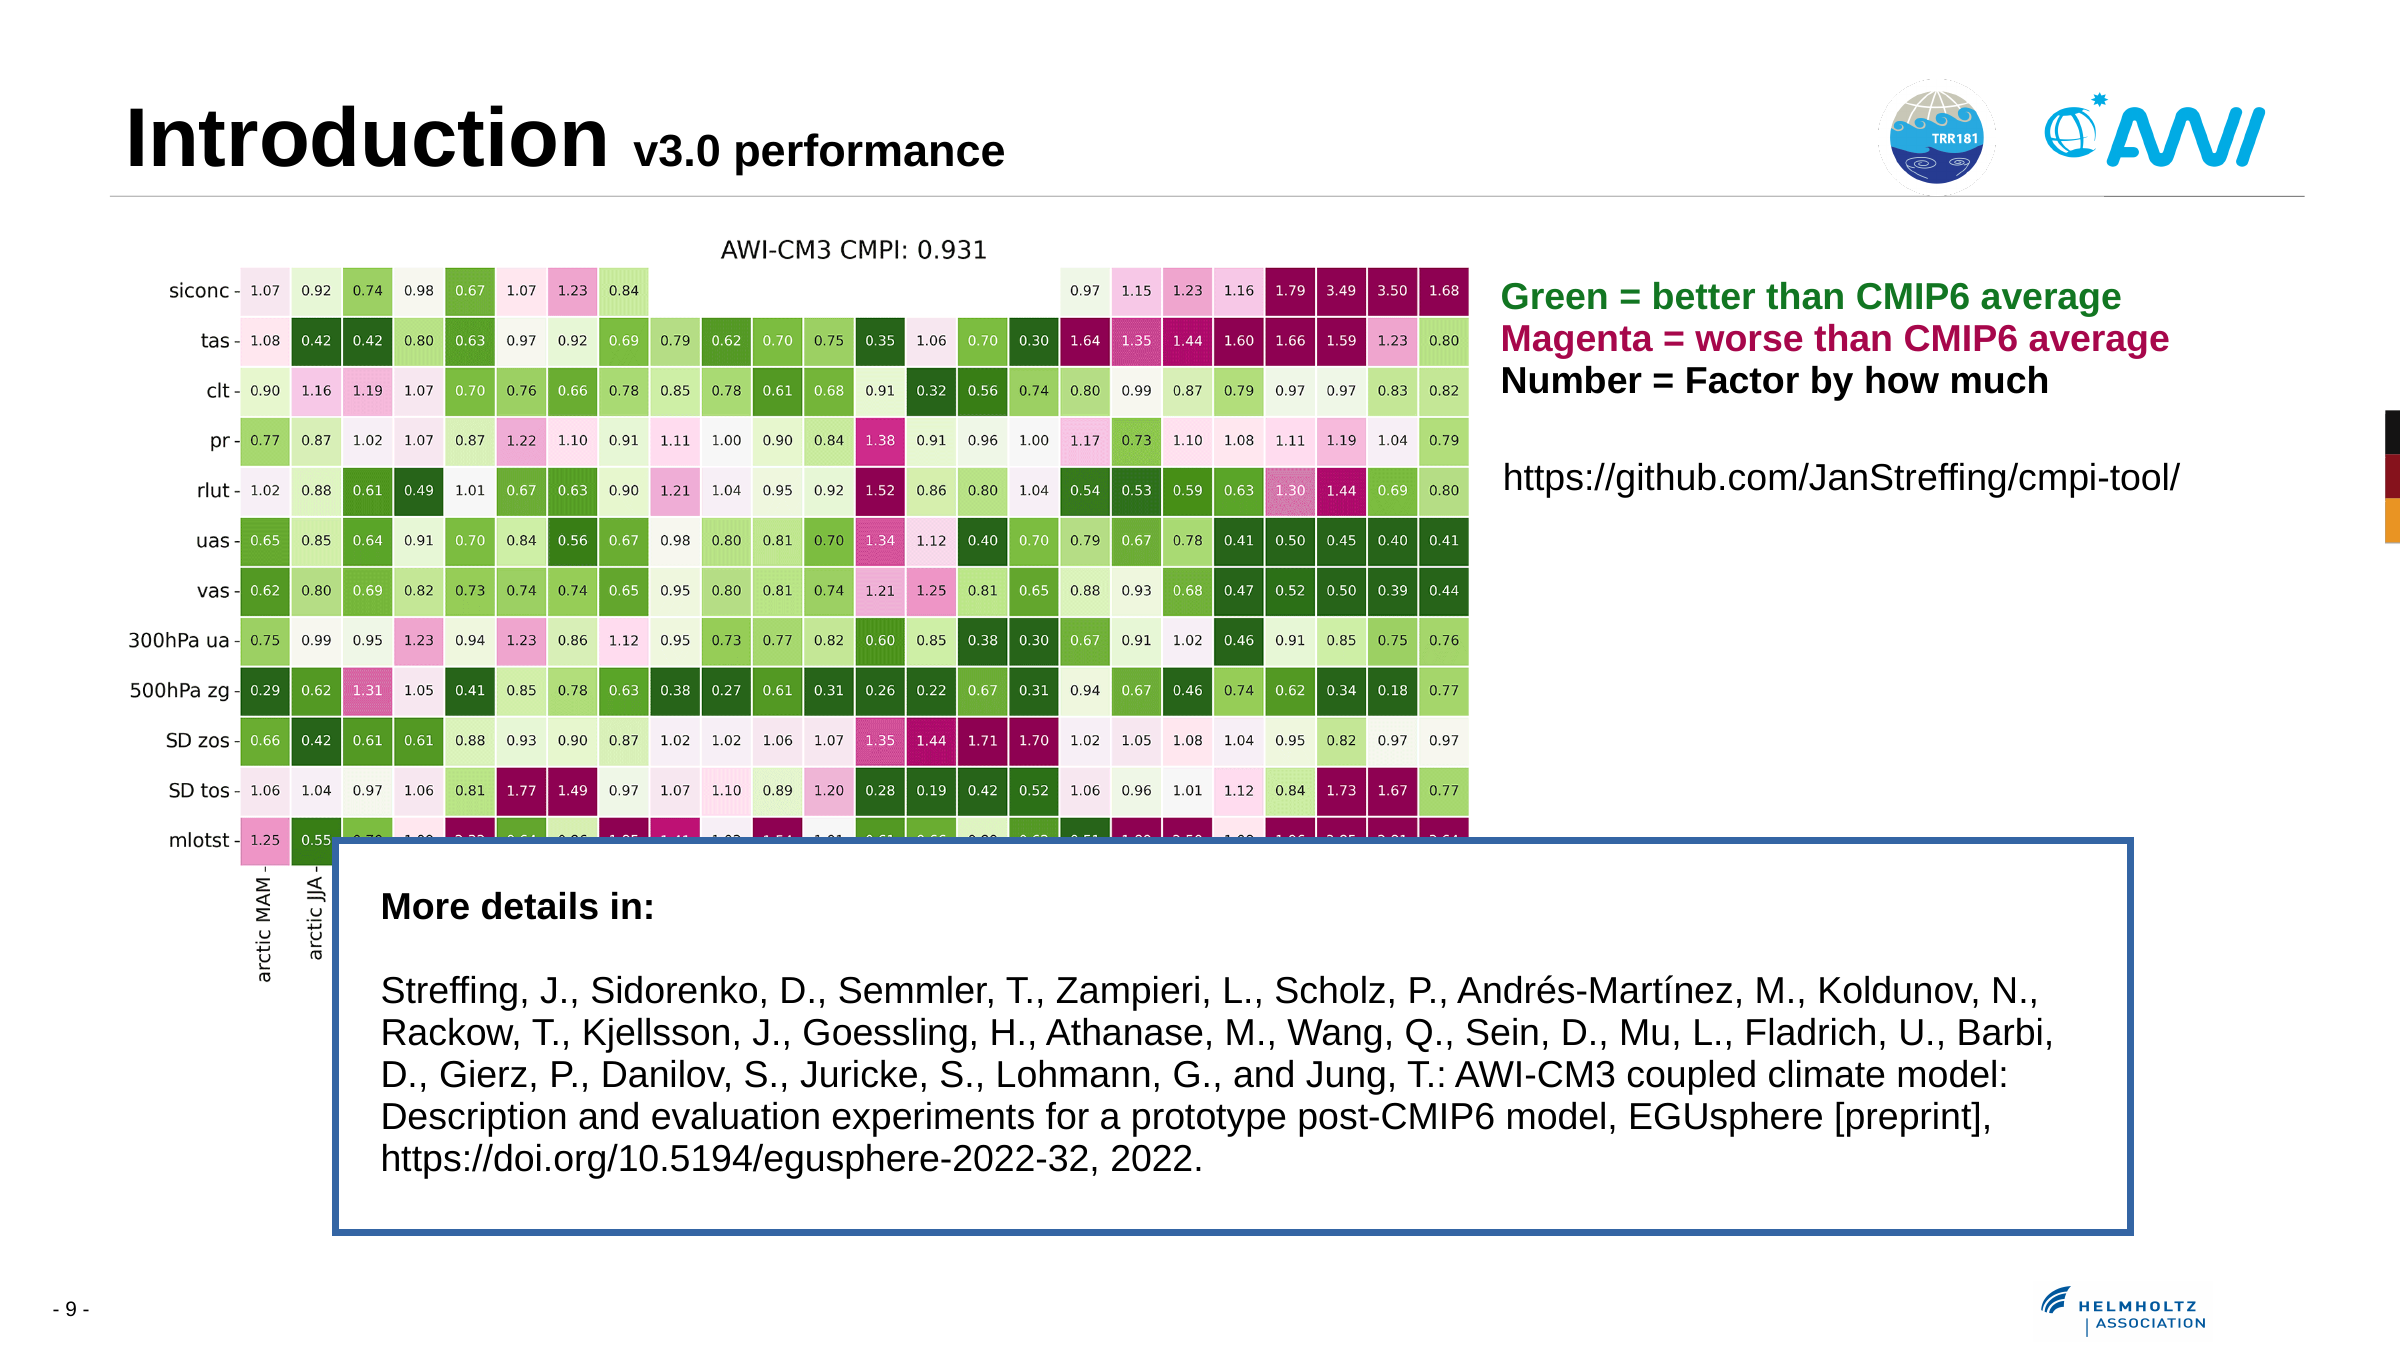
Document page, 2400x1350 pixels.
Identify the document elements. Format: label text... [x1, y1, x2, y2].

text_box Green = better than CMIP6 average Magenta = worse than CMIP6 average Number = Factor by how much [1485, 226, 2400, 497]
picture [2033, 1281, 2213, 1342]
text_box Introduction v3.0 performance [110, 75, 2297, 195]
picture [105, 228, 1480, 1030]
text_box https://github.com/JanStreffing/cmpi-tool/ [1488, 448, 2221, 548]
table_header More details in: Streffing, J., Sidorenko, D., Semmler, T., Zampieri, L., Scholz, P., Andrés-Martínez, M., Koldunov, N., Rackow, T., Kjellsson, J., Goessling, H., Athanase, M., Wang, Q., Sein, D., Mu, L., Fladrich, U., Barbi, D., Gierz, P., Danilov, S., Juricke, S., Lohmann, G., and Jung, T.: AWI-CM3 coupled climate model: Description and evaluation experiments for a prototype post-CMIP6 model, EGUsphere [preprint], https://doi.org/10.5194/egusphere-2022-32, 2022. [339, 844, 2127, 1229]
